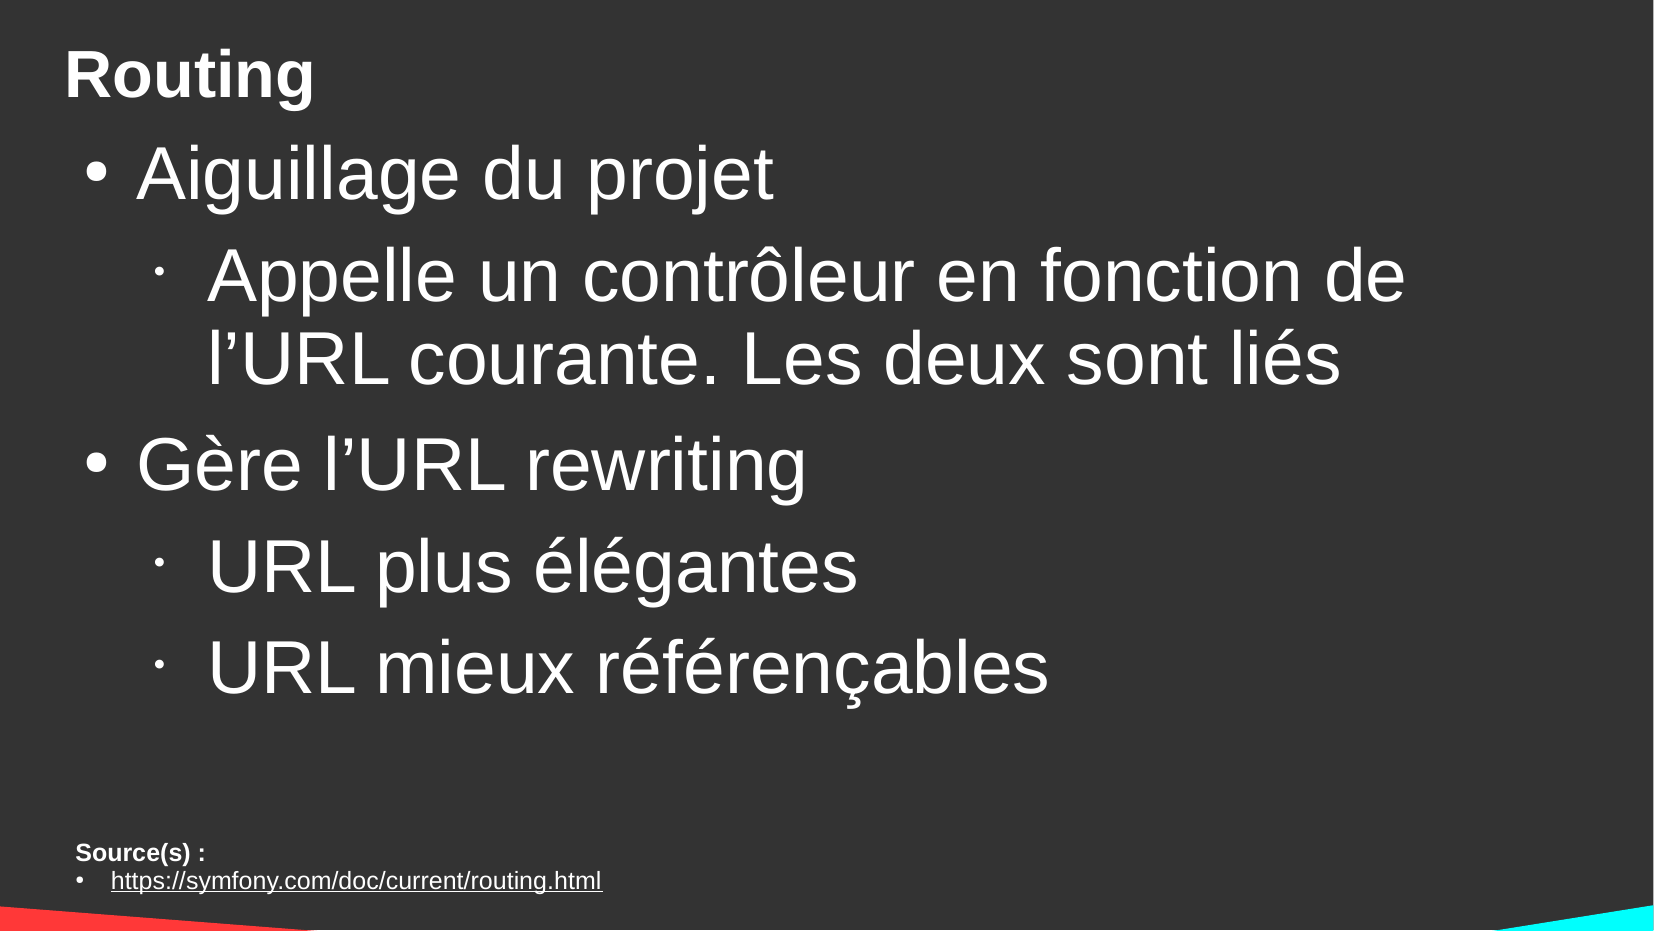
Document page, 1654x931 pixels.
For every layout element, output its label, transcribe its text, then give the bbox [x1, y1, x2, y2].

title Routing [64, 37, 1365, 113]
text_box [0, 906, 318, 931]
text_box [1492, 905, 1654, 931]
text_box Source(s) : https://symfony.com/doc/current/routing.html [60, 793, 1546, 903]
list Aiguillage du projet Appelle un contrôleur en fonction de l’URL courante. Les deux sont liés Gère l’URL rewriting URL plus élégantes URL mieux référençables [65, 131, 1544, 793]
